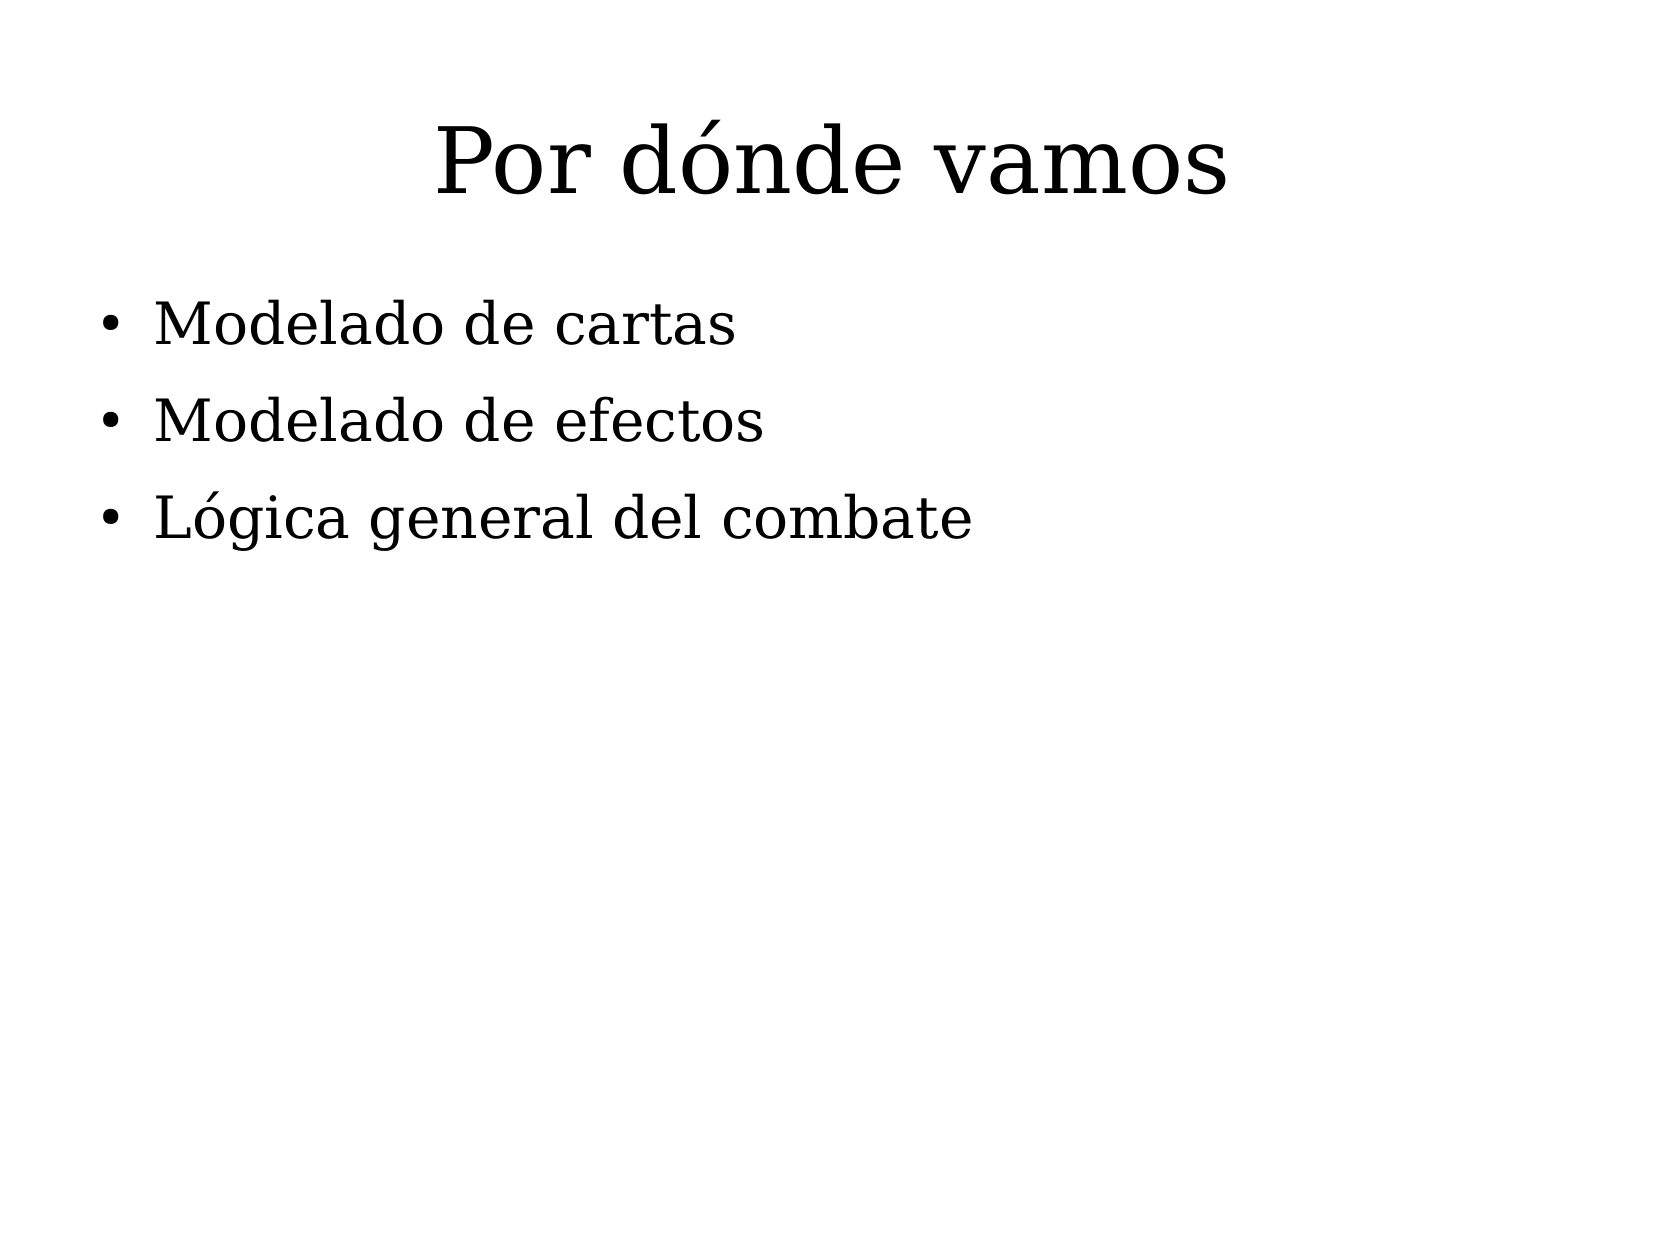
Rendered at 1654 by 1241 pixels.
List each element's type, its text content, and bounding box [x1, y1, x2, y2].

title Por dónde vamos [88, 58, 1577, 266]
list Modelado de cartas Modelado de efectos Lógica general del combate [82, 290, 1571, 1010]
